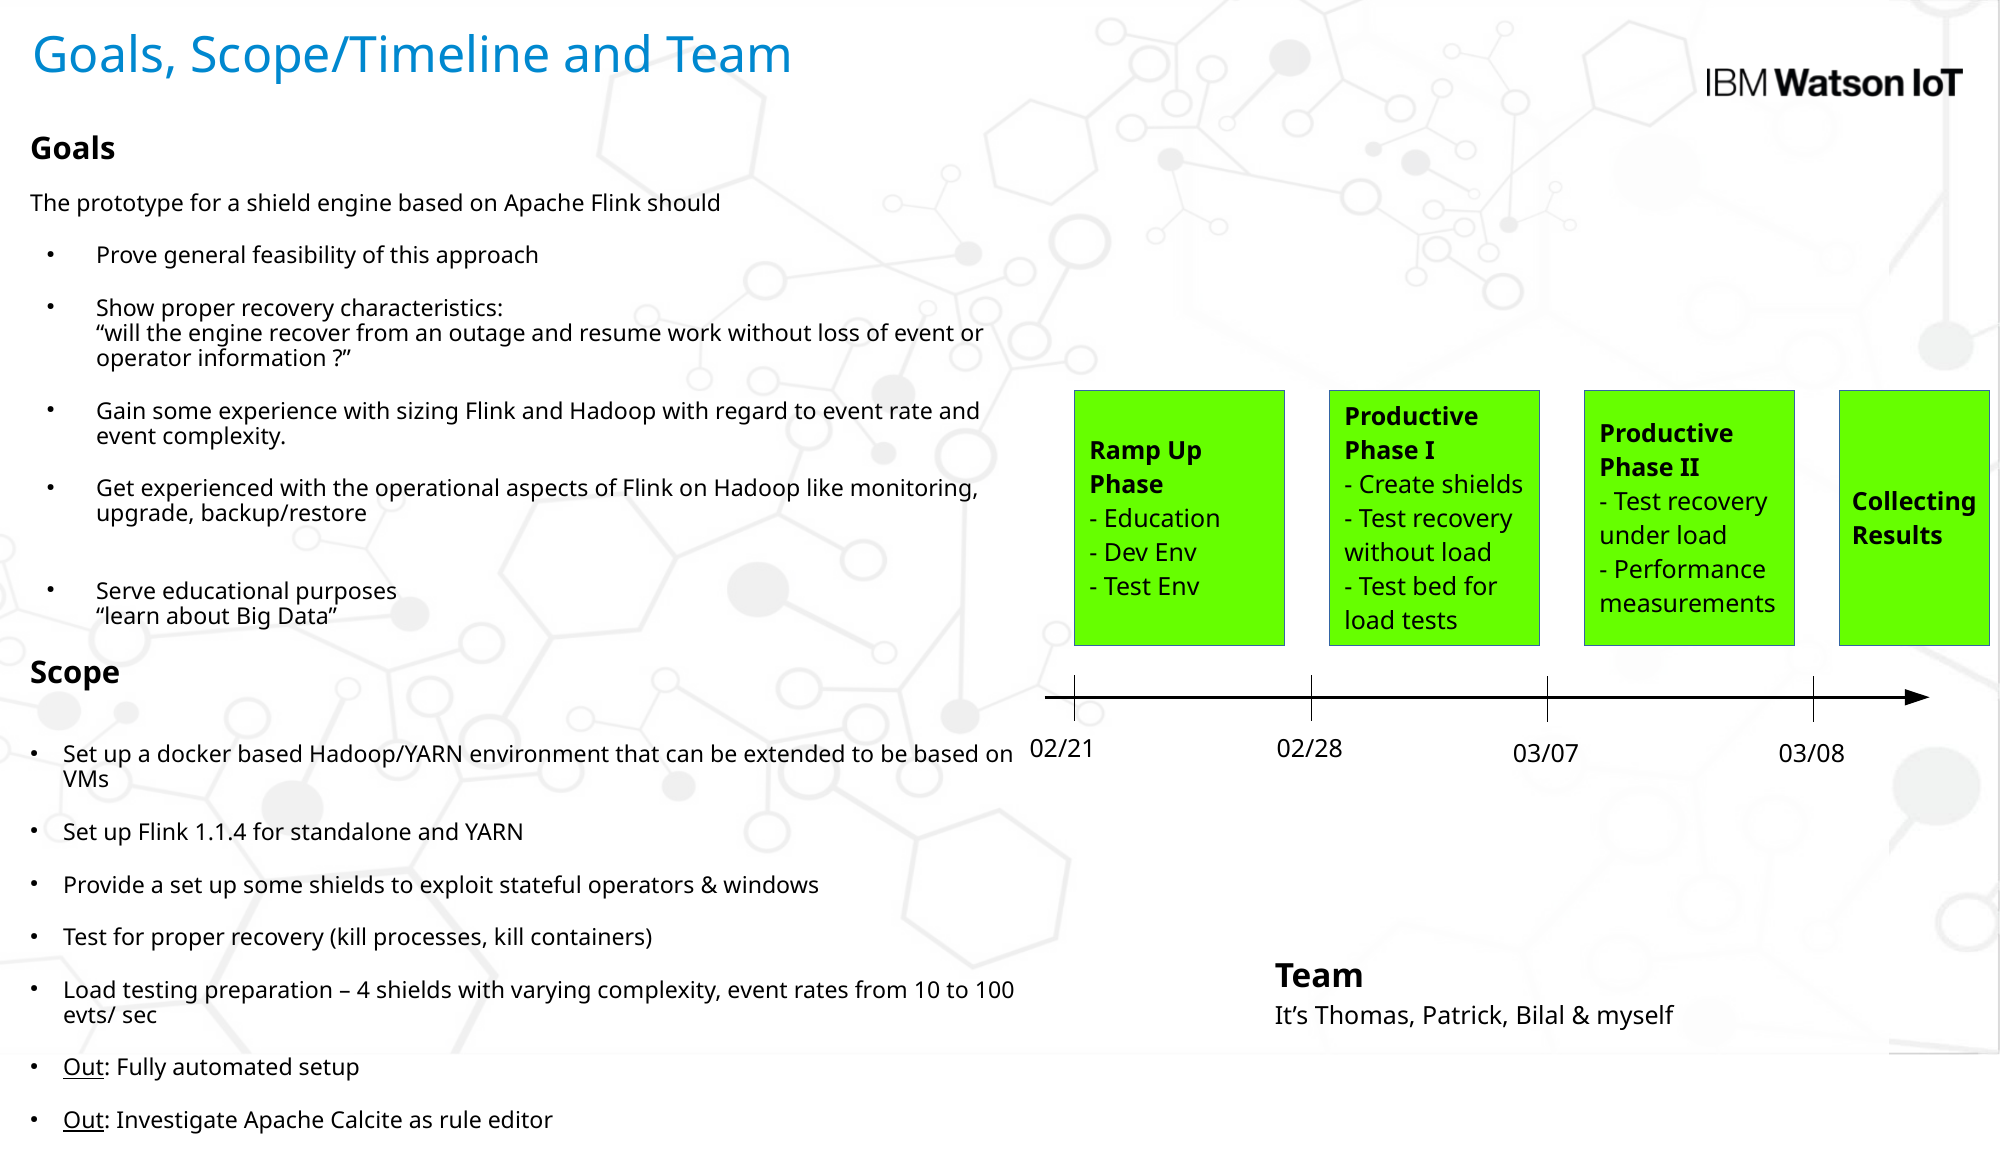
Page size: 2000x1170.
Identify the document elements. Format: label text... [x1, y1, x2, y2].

text_box Productive Phase I - Create shields - Test recovery without load - Test bed for load tests [1329, 390, 1540, 646]
text_box Ramp Up Phase - Education - Dev Env - Test Env [1074, 390, 1285, 646]
text_box Collecting Results [1839, 390, 1990, 646]
text_box 02/21 [1029, 736, 1124, 781]
picture [1711, 0, 2000, 1055]
text_box Productive Phase II - Test recovery under load - Performance measurements [1584, 390, 1795, 646]
text_box Team It’s Thomas, Patrick, Bilal & myself [1260, 945, 1724, 1055]
text_box 02/28 [1276, 736, 1371, 781]
list Goals The prototype for a shield engine based on Apache Flink should Prove general feasibility of this approach Show proper recovery characteristics: “will the engine recover from an outage and resume work without loss of event or operator information ?” Gain some experience with sizing Flink and Hadoop with regard to event rate and event complexity. Get experienced with the operational aspects of Flink on Hadoop like monitoring, upgrade, backup/restore Serve educational purposes “learn about Big Data” Scope Set up a docker based Hadoop/YARN environment that can be extended to be based on VMs Set up Flink 1.1.4 for standalone and YARN Provide a set up some shields to exploit stateful operators & windows Test for proper recovery (kill processes, kill containers) Load testing preparation – 4 shields with varying complexity, event rates from 10 to 100 evts/ sec Out: Fully automated setup Out: Investigate Apache Calcite as rule editor [30, 133, 1021, 1141]
text_box 03/08 [1778, 738, 1873, 782]
text_box 03/07 [1512, 738, 1608, 782]
title Goals, Scope/Timeline and Team [17, 21, 1711, 144]
